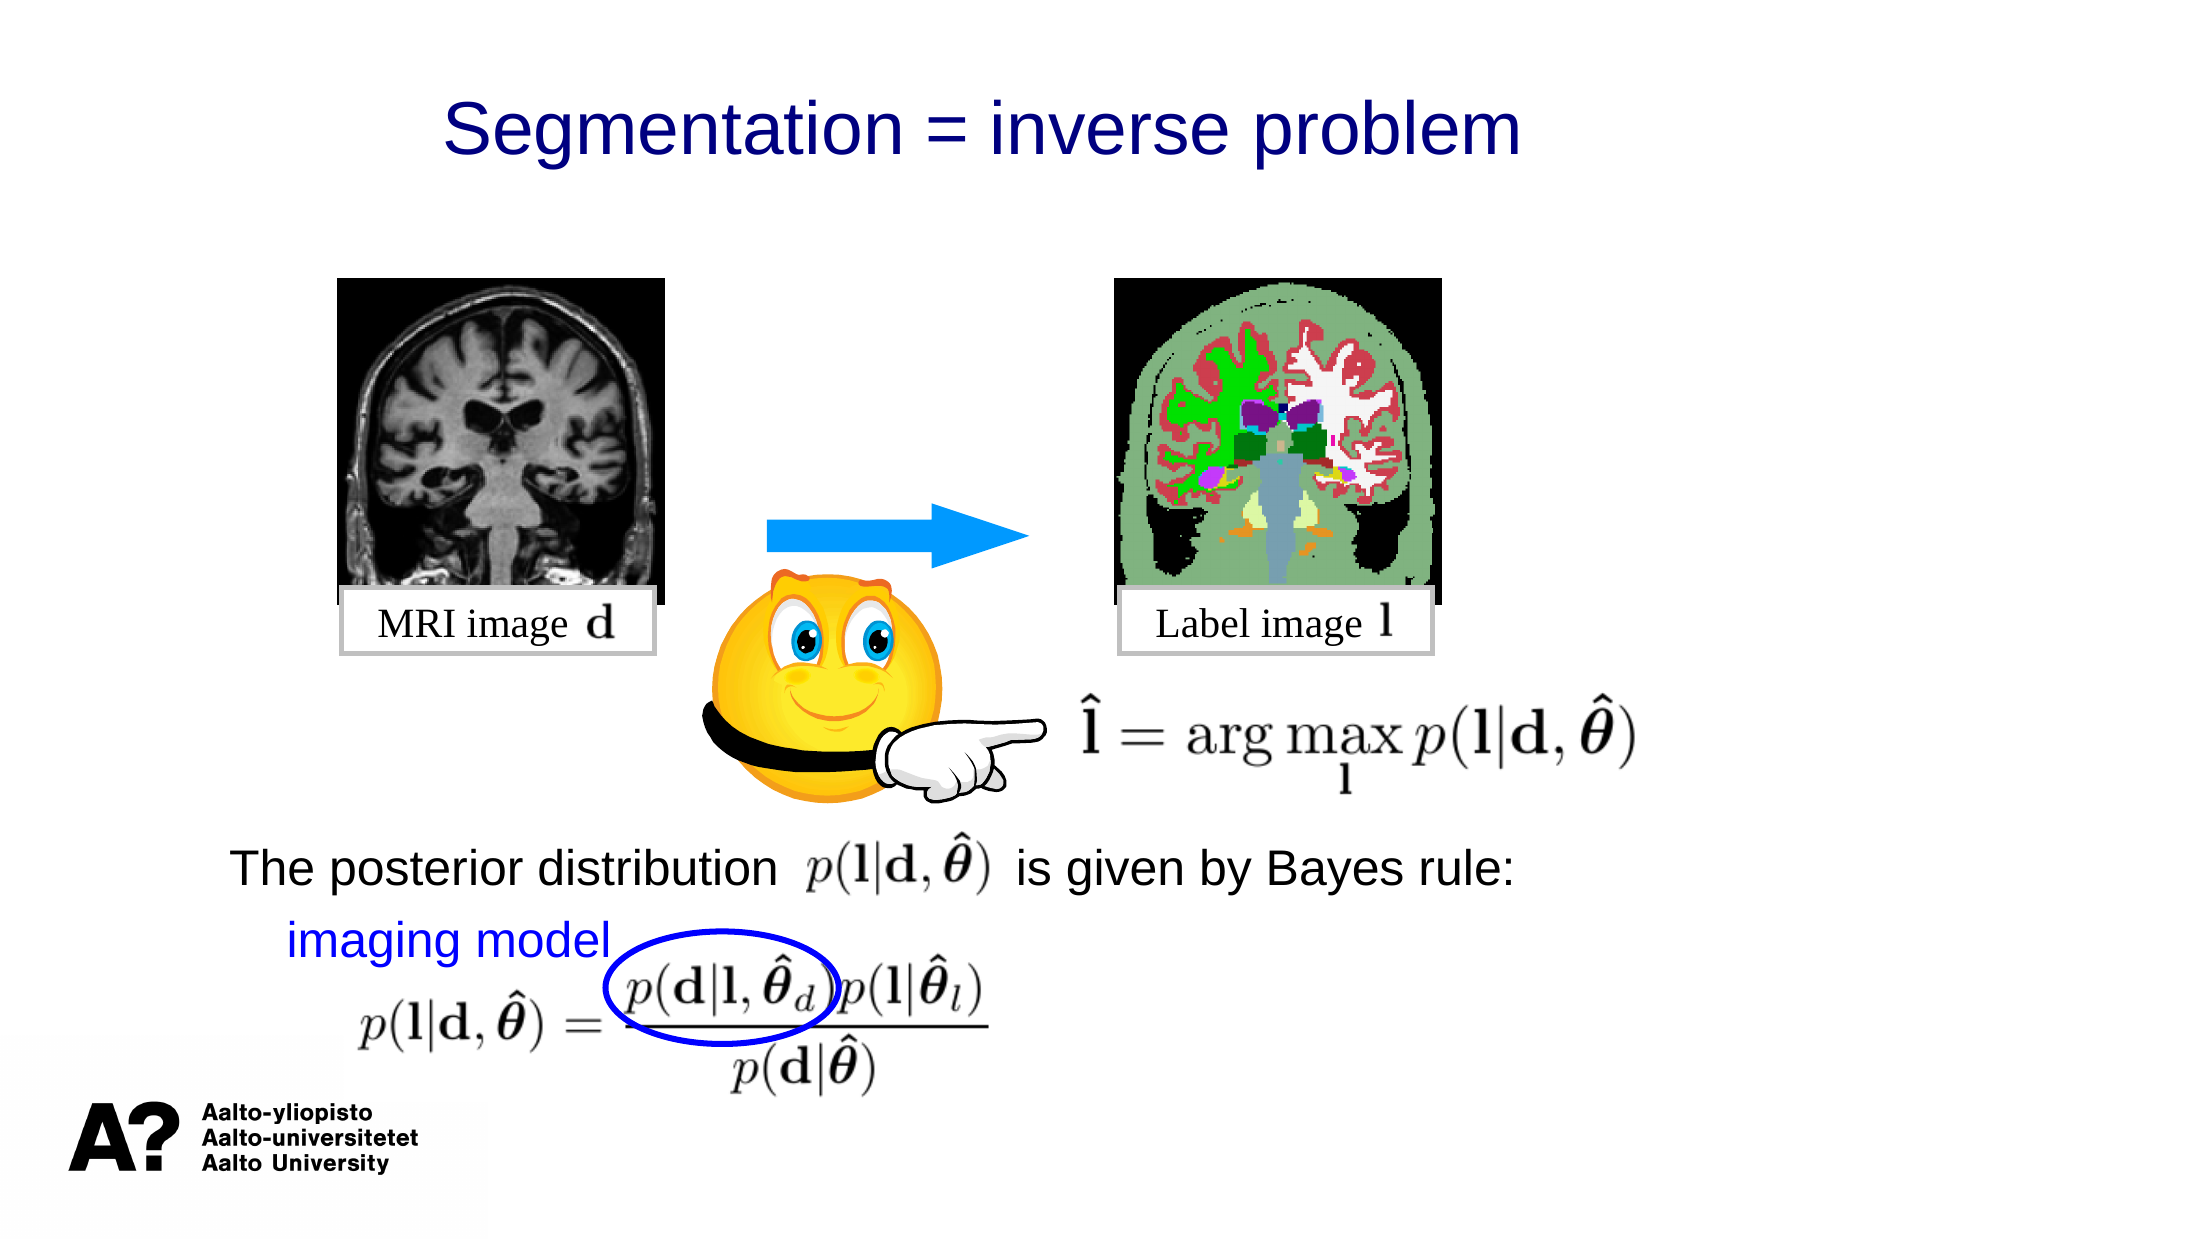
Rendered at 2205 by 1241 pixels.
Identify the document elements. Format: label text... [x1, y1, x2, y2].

text_box MRI image [341, 587, 655, 654]
picture [613, 947, 835, 1040]
picture [1068, 681, 1638, 799]
picture [806, 831, 991, 904]
picture [702, 568, 1047, 804]
picture [564, 590, 633, 648]
title Segmentation = inverse problem [326, 65, 1640, 179]
picture [1114, 278, 1442, 649]
text_box Label image [1119, 587, 1433, 654]
text_box [766, 503, 1030, 568]
text_box The posterior distribution is given by Bayes rule: [214, 828, 1665, 1004]
text_box imaging model [271, 899, 725, 1000]
picture [0, 947, 992, 1239]
picture [337, 278, 665, 605]
